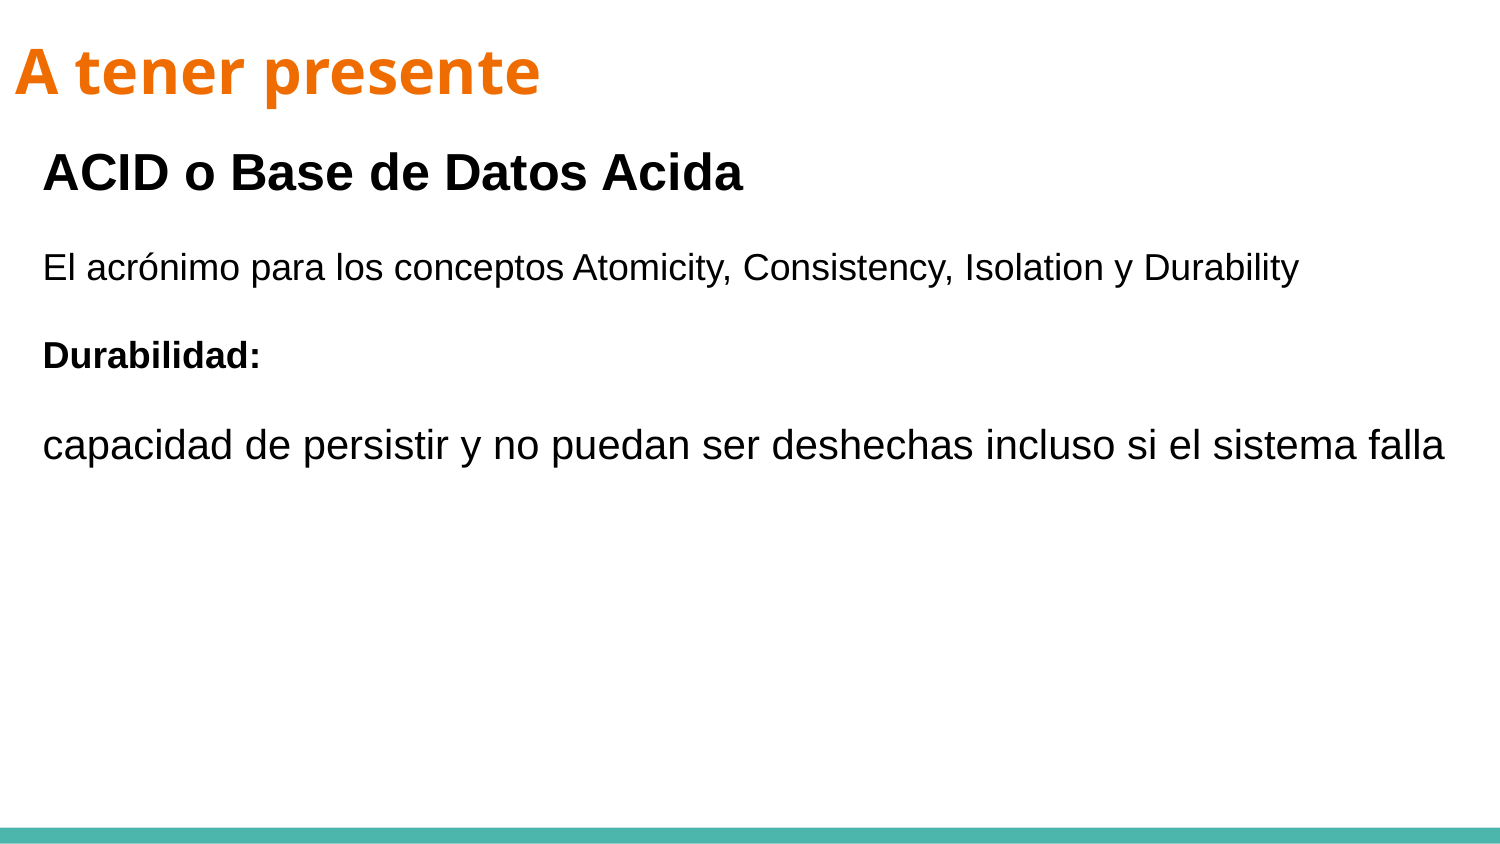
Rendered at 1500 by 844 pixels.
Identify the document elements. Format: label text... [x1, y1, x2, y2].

text_box ACID o Base de Datos Acida El acrónimo para los conceptos Atomicity, Consistency, Isolation y Durability Durabilidad: capacidad de persistir y no puedan ser deshechas incluso si el sistema falla [27, 135, 1477, 514]
title A tener presente [0, 11, 1469, 128]
